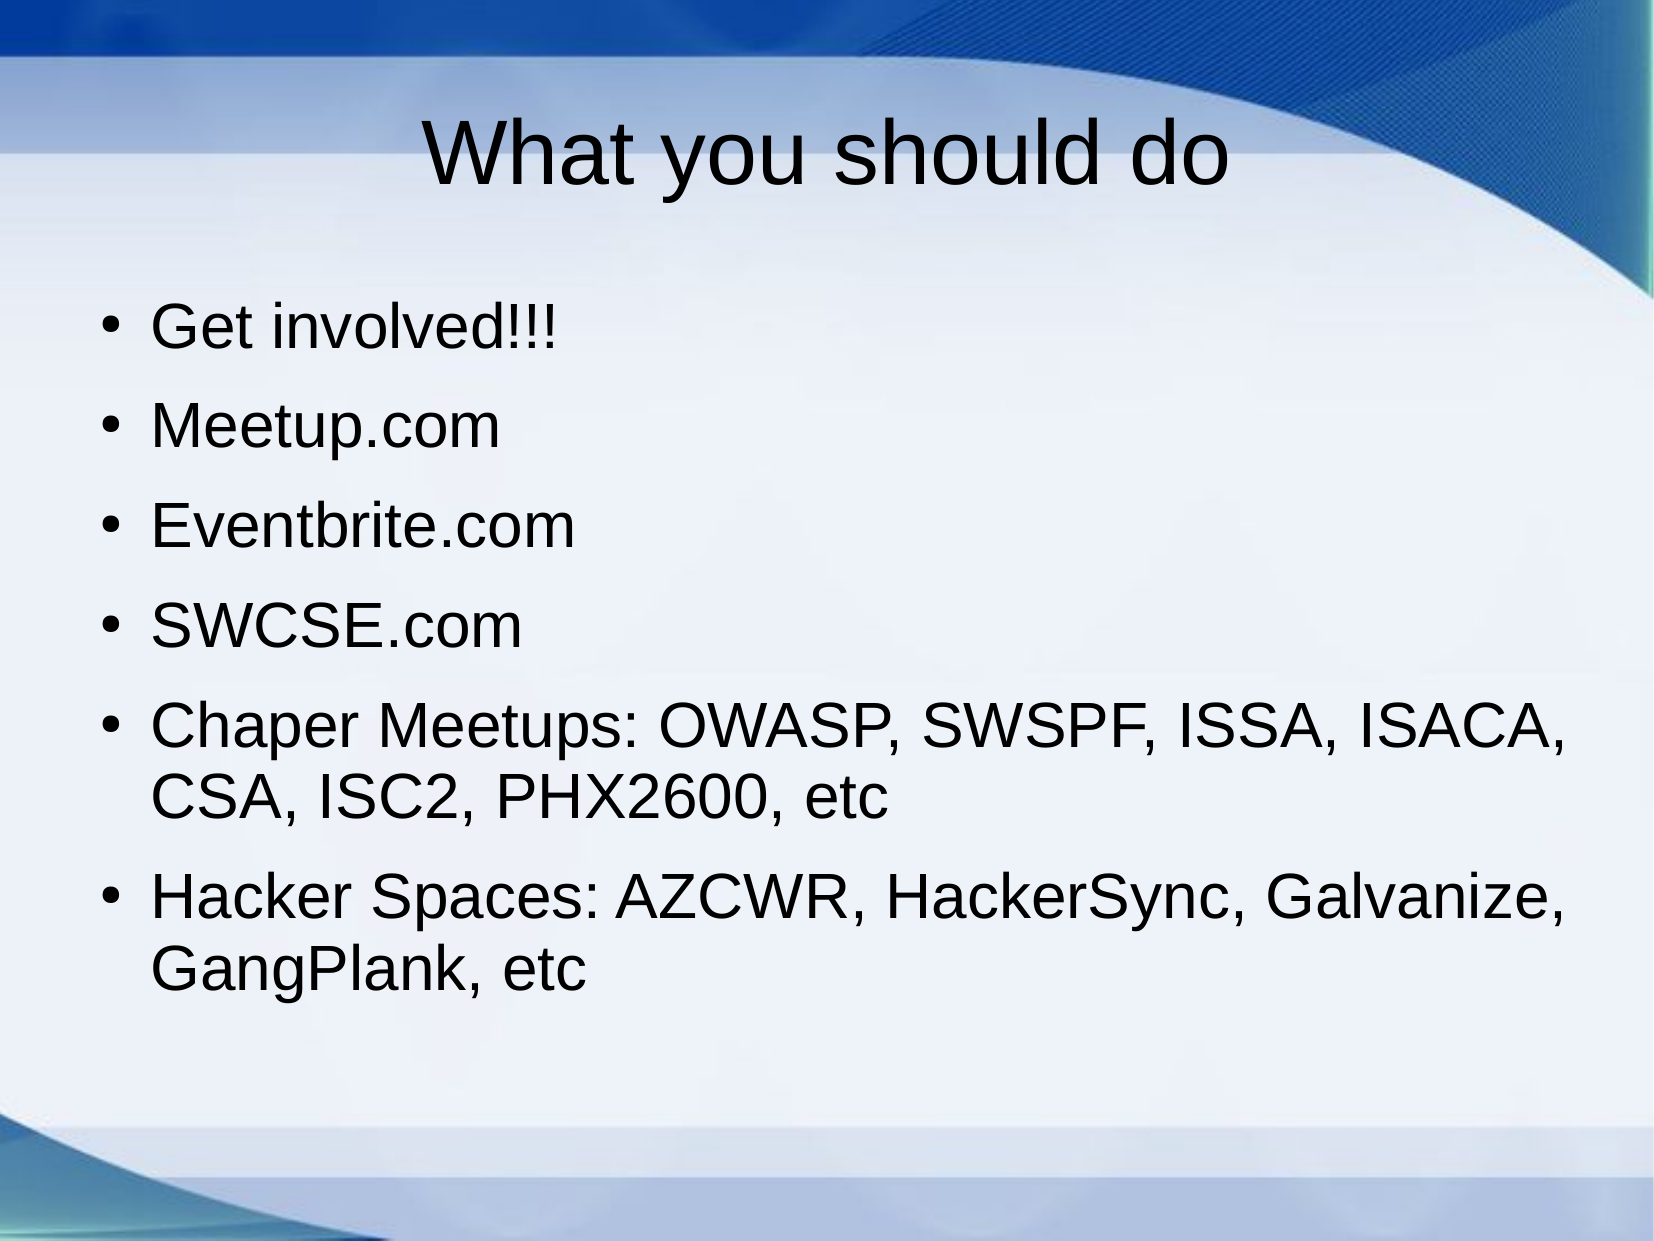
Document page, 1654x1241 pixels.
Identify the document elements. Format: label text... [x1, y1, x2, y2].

list Get involved!!! Meetup.com Eventbrite.com SWCSE.com Chaper Meetups: OWASP, SWSPF, ISSA, ISACA, CSA, ISC2, PHX2600, etc Hacker Spaces: AZCWR, HackerSync, Galvanize, GangPlank, etc [82, 290, 1571, 1010]
picture [0, 0, 1654, 1241]
title What you should do [82, 49, 1571, 257]
